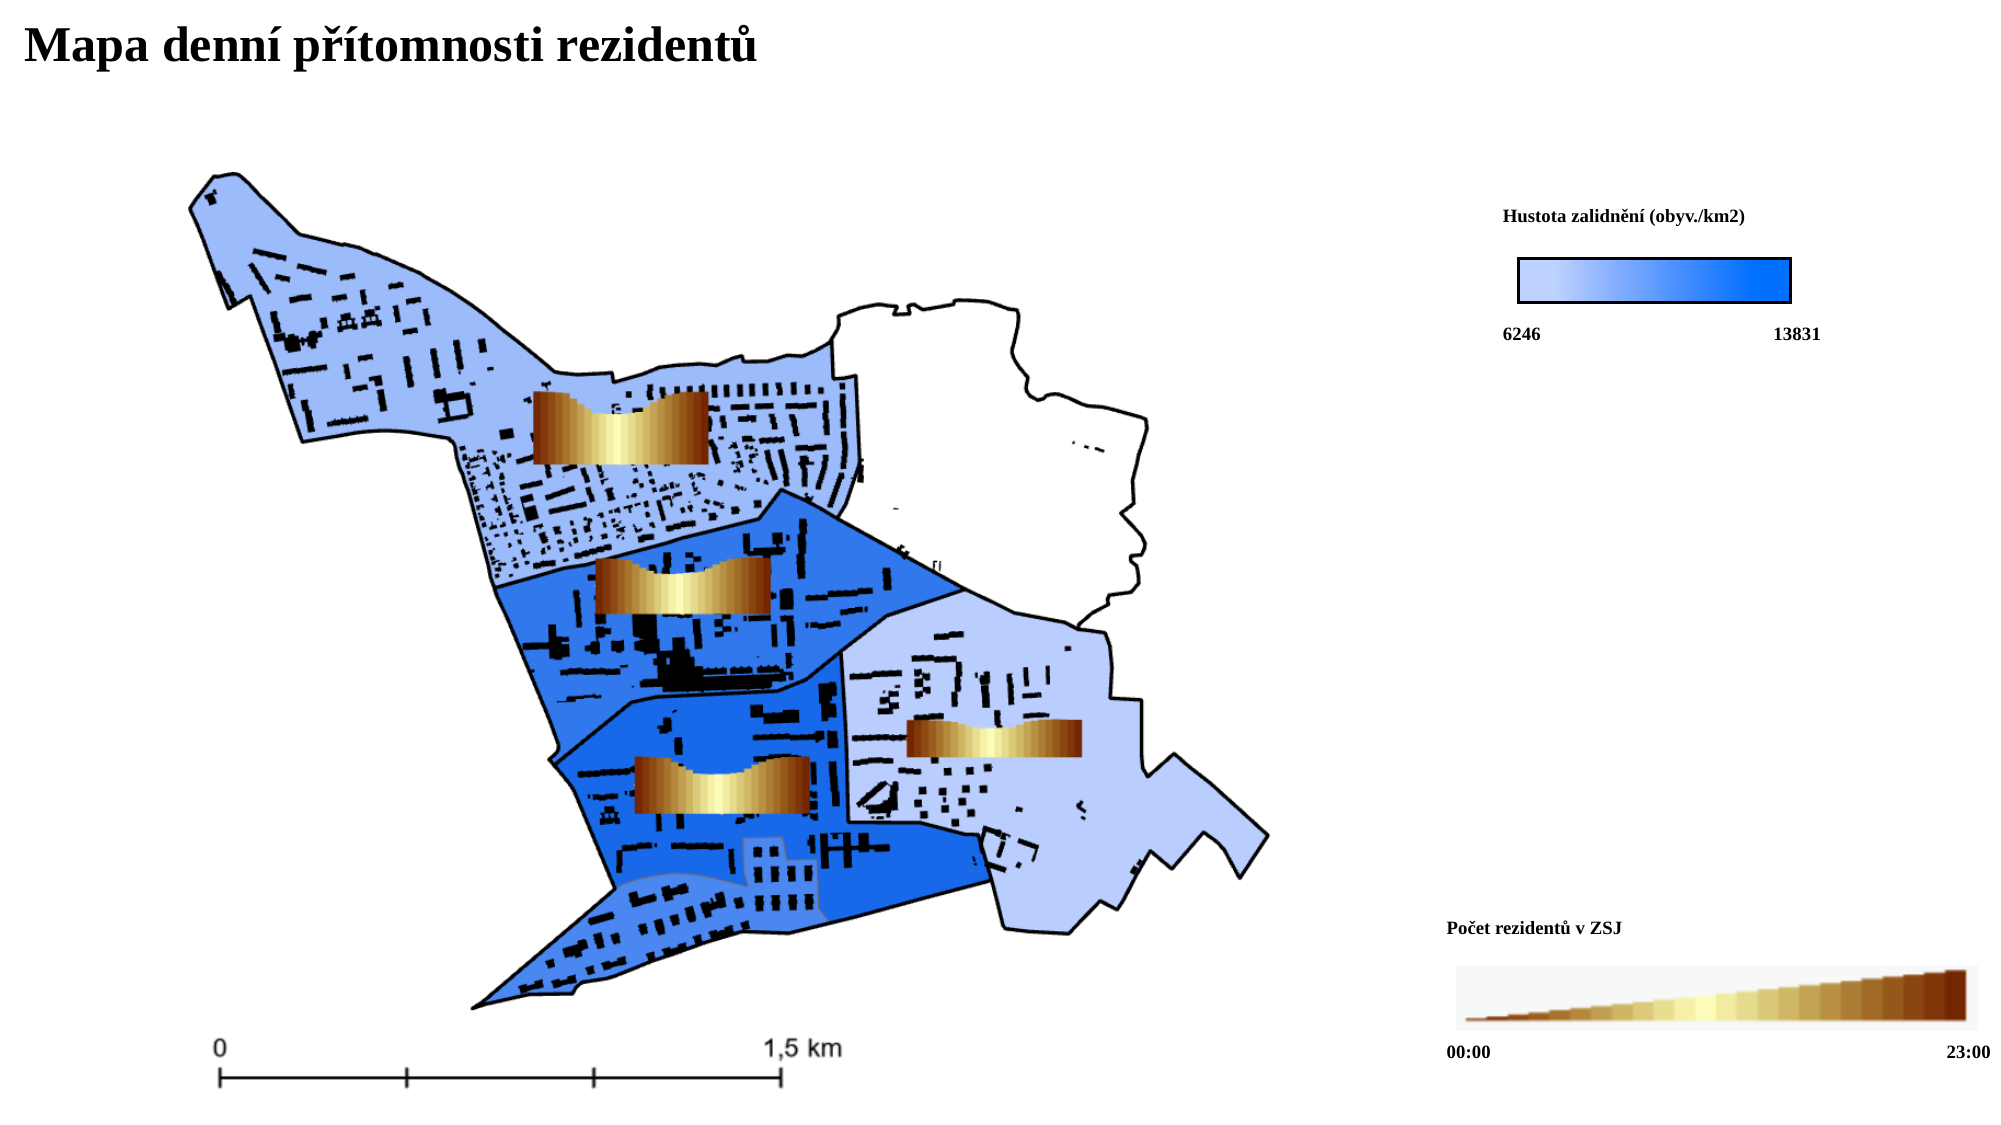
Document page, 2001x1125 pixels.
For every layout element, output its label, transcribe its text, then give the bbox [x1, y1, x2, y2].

text_box 6246 13831 [1487, 314, 1836, 353]
text_box Mapa denní přítomnosti rezidentů [9, 3, 781, 80]
text_box Hustota zalidnění (obyv./km2) [1487, 196, 1763, 234]
text_box 00:00 23:00 [1431, 1032, 2000, 1071]
picture [164, 160, 1314, 1100]
picture [1456, 966, 1978, 1031]
picture [1520, 259, 1790, 301]
text_box Počet rezidentů v ZSJ [1431, 908, 1640, 946]
